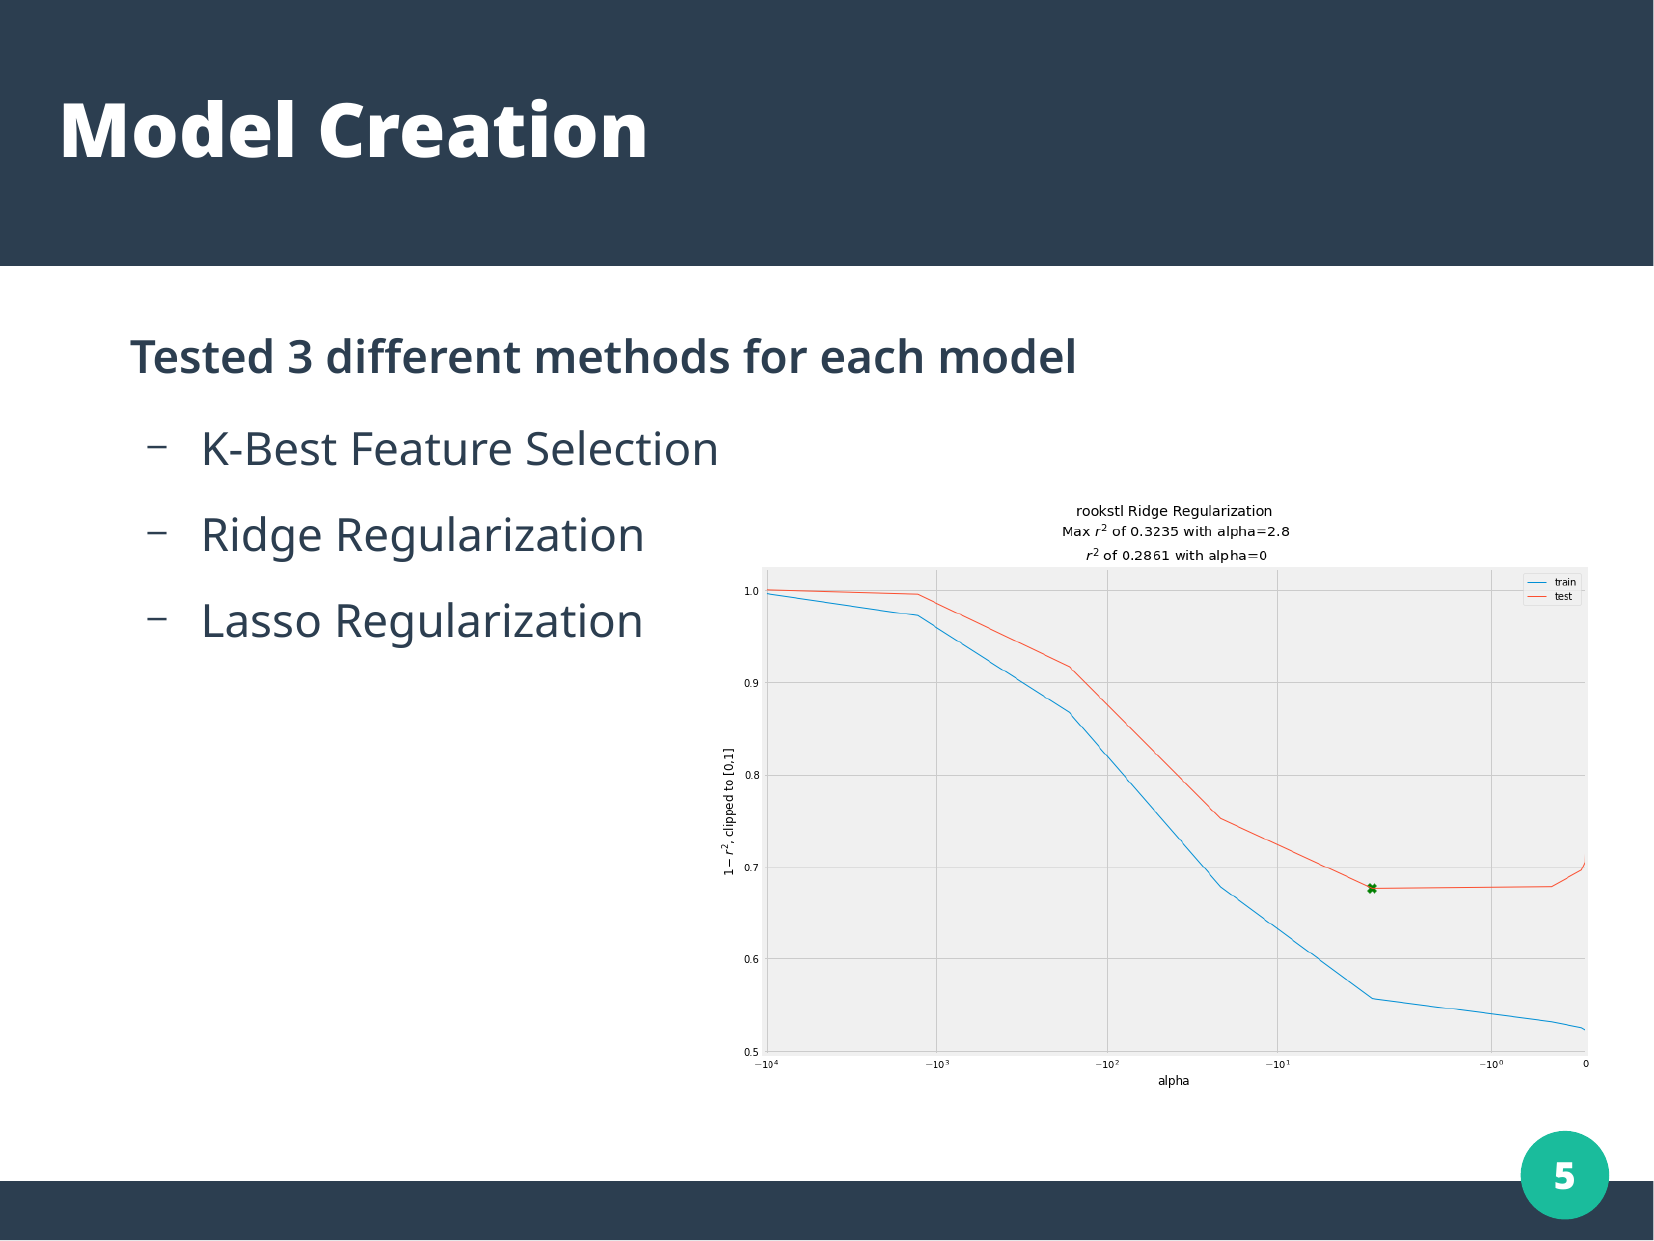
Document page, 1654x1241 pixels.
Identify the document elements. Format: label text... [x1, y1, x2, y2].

title Model Creation [58, 49, 1595, 207]
picture [714, 501, 1595, 1093]
list Tested 3 different methods for each model K-Best Feature Selection Ridge Regularization Lasso Regularization [58, 324, 1595, 1152]
